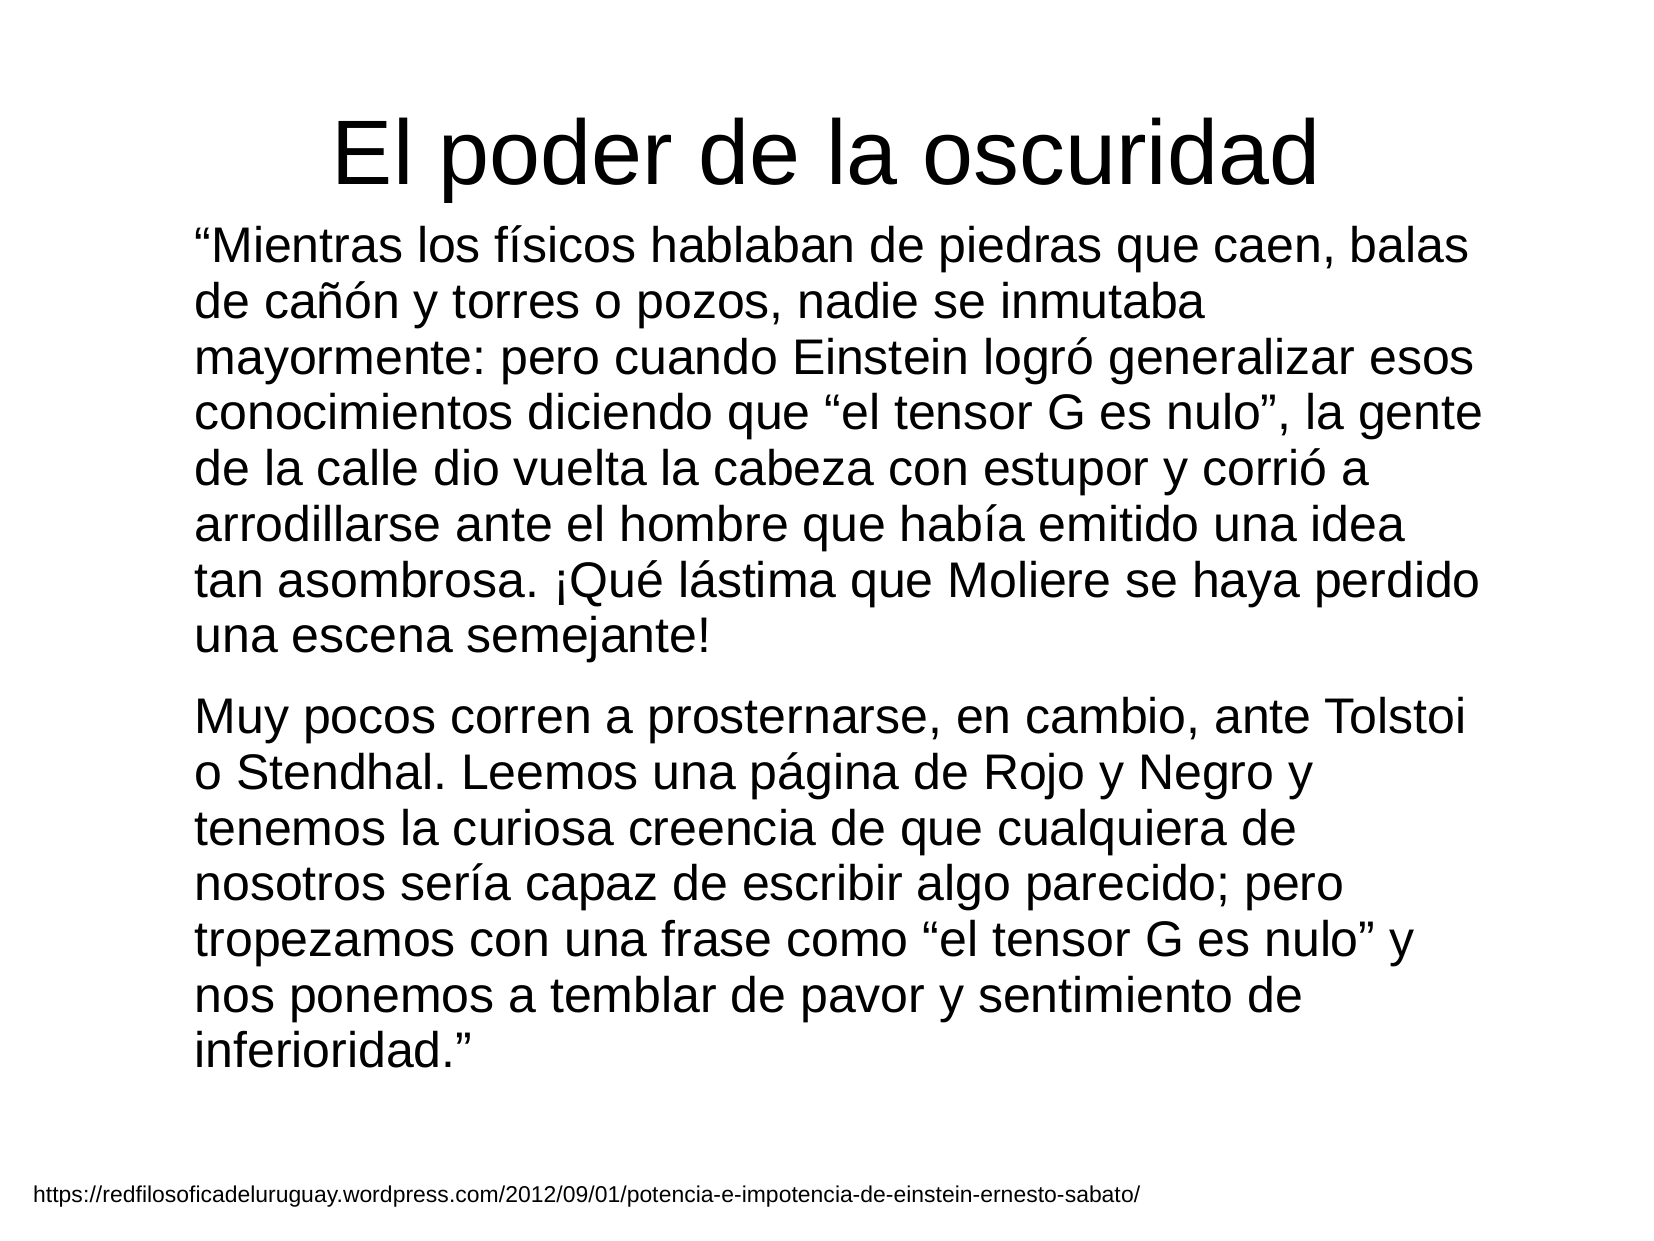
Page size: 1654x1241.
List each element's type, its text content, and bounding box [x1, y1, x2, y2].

title El poder de la oscuridad [82, 49, 1571, 257]
text_box https://redfilosoficadeluruguay.wordpress.com/2012/09/01/potencia-e-impotencia-de-einstein-ernesto-sabato/ [18, 1174, 1591, 1216]
text_box “Mientras los físicos hablaban de piedras que caen, balas de cañón y torres o pozos, nadie se inmutaba mayormente: pero cuando Einstein logró generalizar esos conocimientos diciendo que “el tensor G es nulo”, la gente de la calle dio vuelta la cabeza con estupor y corrió a arrodillarse ante el hombre que había emitido una idea tan asombrosa. ¡Qué lástima que Moliere se haya perdido una escena semejante! Muy pocos corren a prosternarse, en cambio, ante Tolstoi o Stendhal. Leemos una página de Rojo y Negro y tenemos la curiosa creencia de que cualquiera de nosotros sería capaz de escribir algo parecido; pero tropezamos con una frase como “el tensor G es nulo” y nos ponemos a temblar de pavor y sentimiento de inferioridad.” [180, 210, 1501, 1086]
